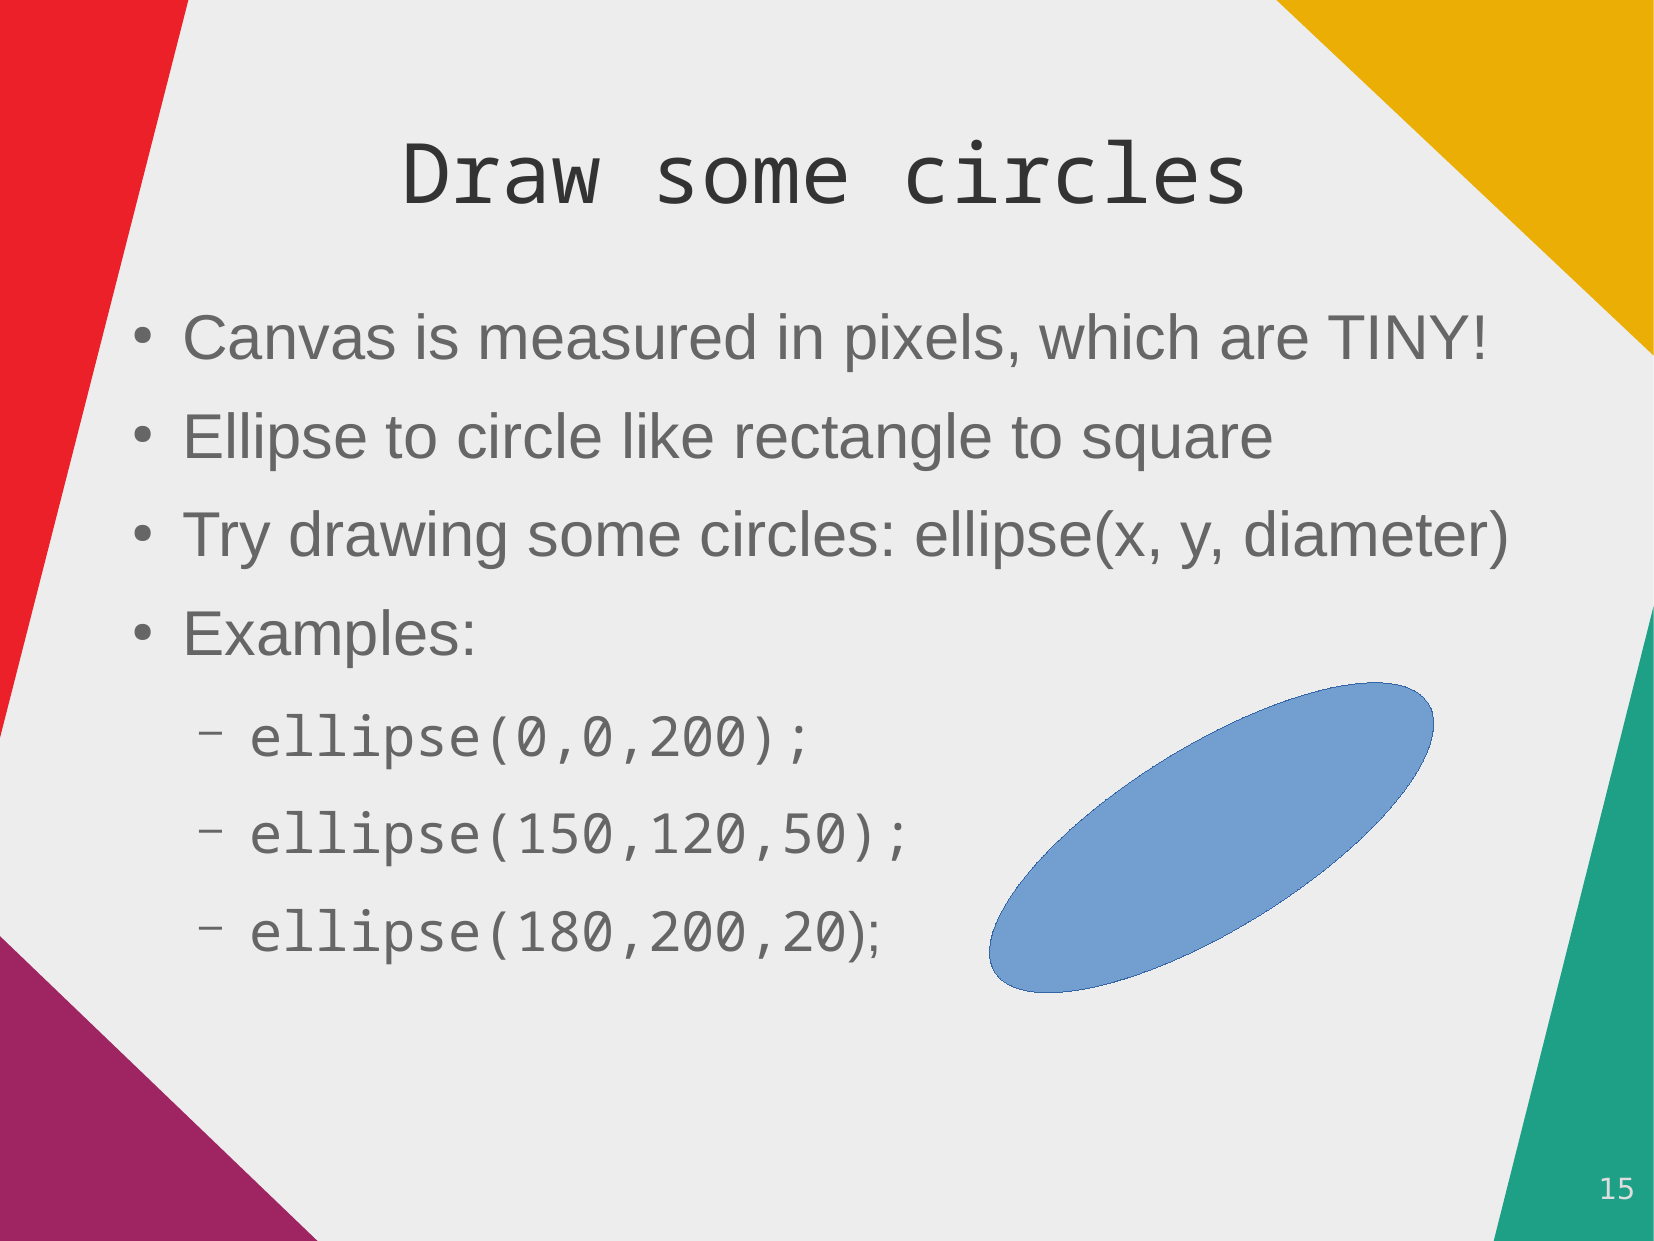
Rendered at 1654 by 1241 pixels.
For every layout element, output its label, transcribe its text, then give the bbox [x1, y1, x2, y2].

title Draw some circles [114, 73, 1539, 271]
text_box [989, 682, 1434, 993]
list Canvas is measured in pixels, which are TINY! Ellipse to circle like rectangle to square Try drawing some circles: ellipse(x, y, diameter) Examples: ellipse(0,0,200); ellipse(150,120,50); ellipse(180,200,20); [114, 302, 1539, 1033]
